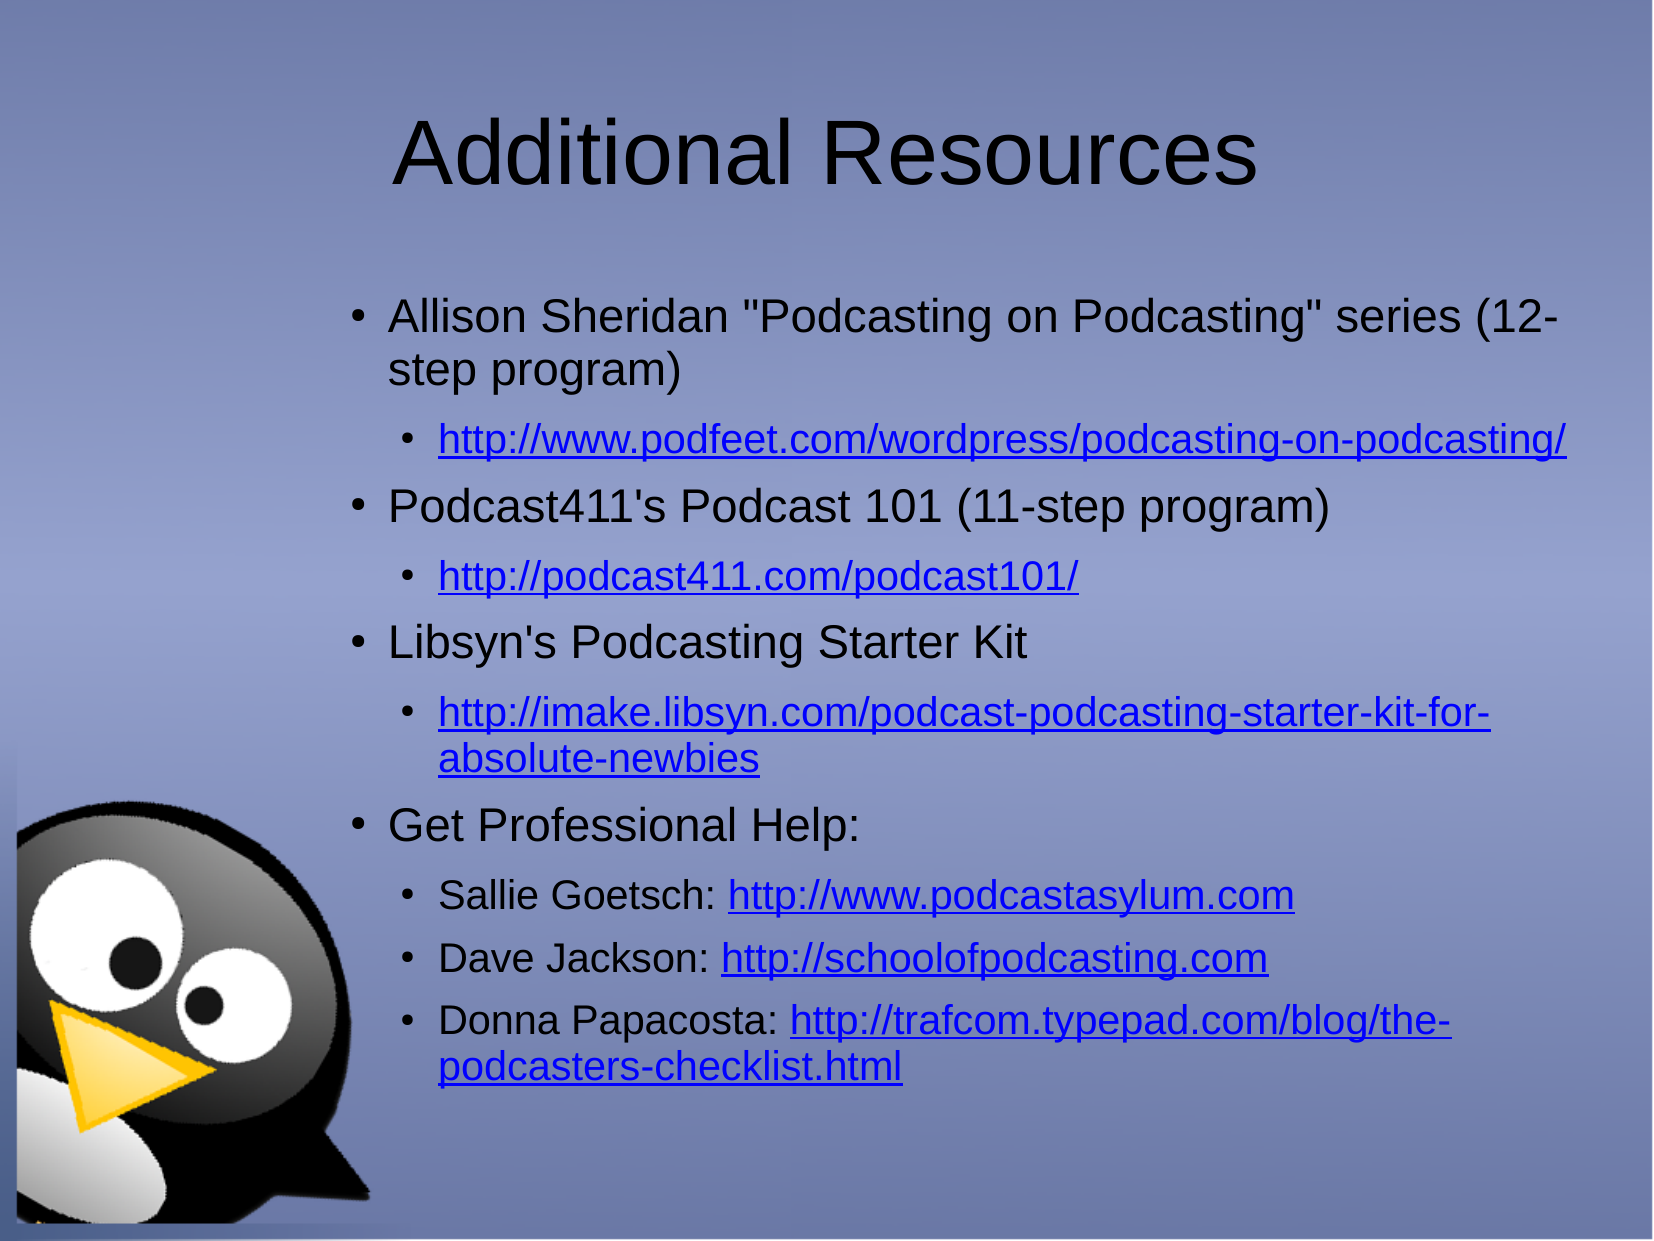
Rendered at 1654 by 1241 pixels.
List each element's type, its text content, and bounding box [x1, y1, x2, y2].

picture [0, 0, 1654, 1241]
list Allison Sheridan "Podcasting on Podcasting" series (12-step program) http://www.podfeet.com/wordpress/podcasting-on-podcasting/ Podcast411's Podcast 101 (11-step program) http://podcast411.com/podcast101/ Libsyn's Podcasting Starter Kit http://imake.libsyn.com/podcast-podcasting-starter-kit-for-absolute-newbies Get Professional Help: Sallie Goetsch: http://www.podcastasylum.com Dave Jackson: http://schoolofpodcasting.com Donna Papacosta: http://trafcom.typepad.com/blog/the-podcasters-checklist.html [337, 290, 1571, 1109]
title Additional Resources [82, 49, 1571, 257]
